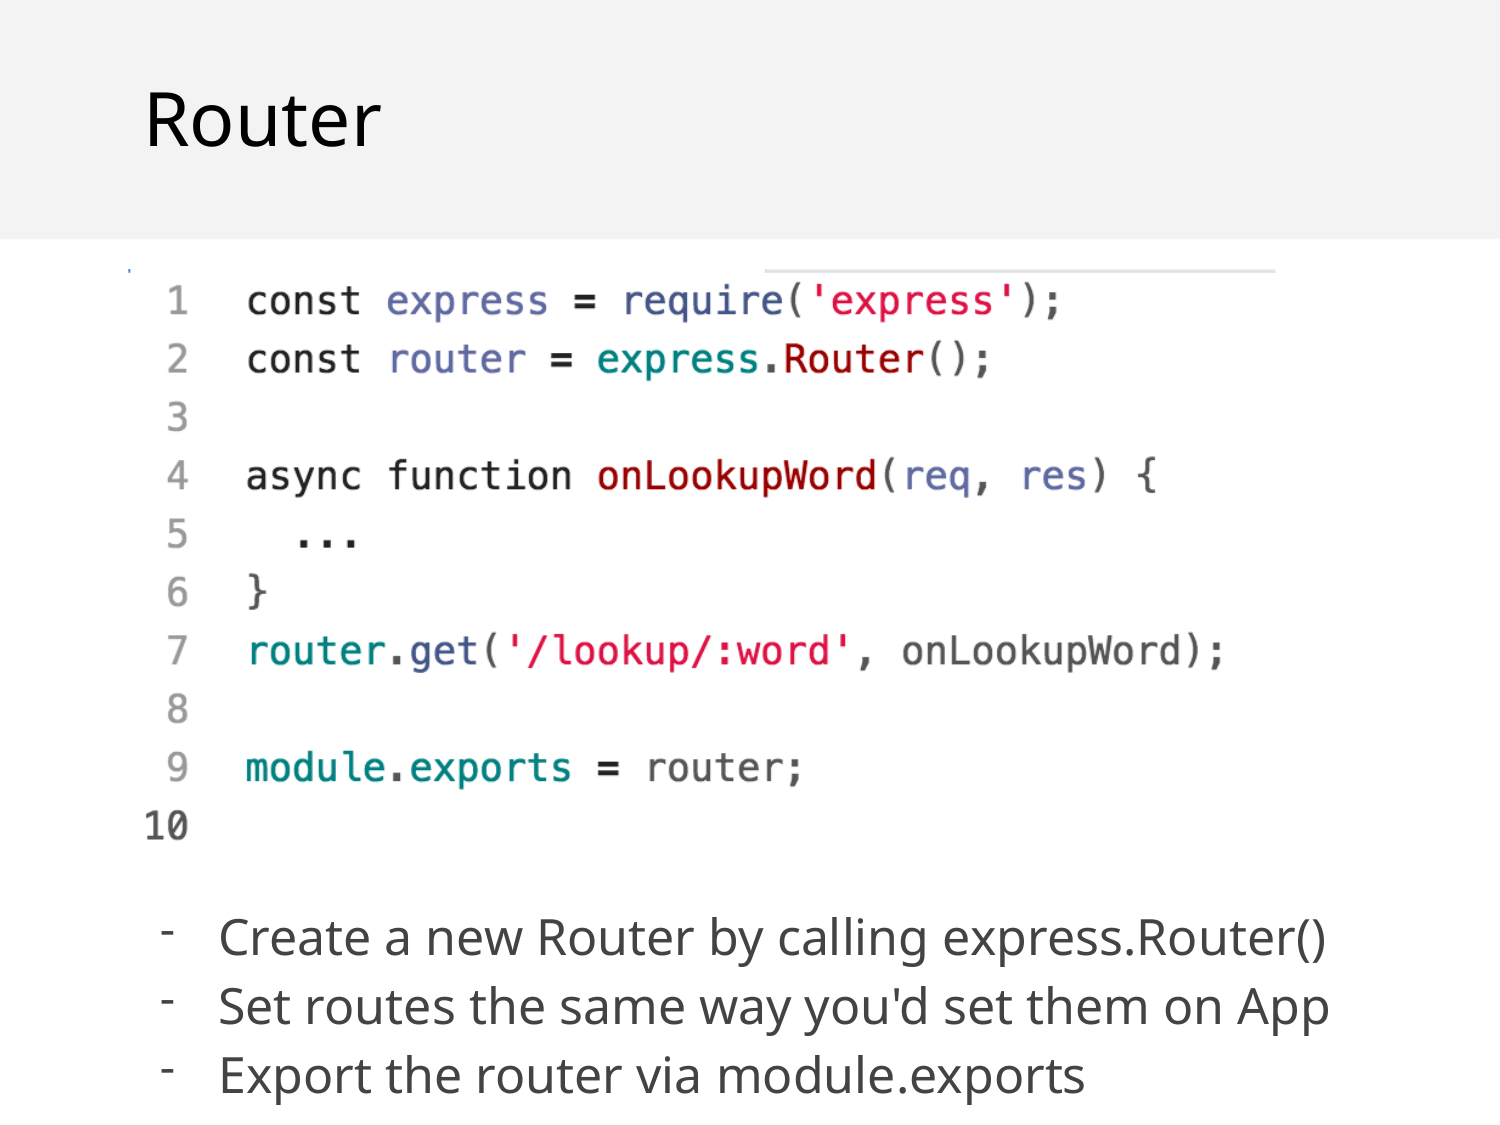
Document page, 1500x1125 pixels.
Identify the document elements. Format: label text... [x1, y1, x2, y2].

picture [128, 269, 1276, 856]
list Create a new Router by calling express.Router() Set routes the same way you'd set them on App Export the router via module.exports [128, 881, 1372, 1051]
title Router [128, 56, 1372, 183]
